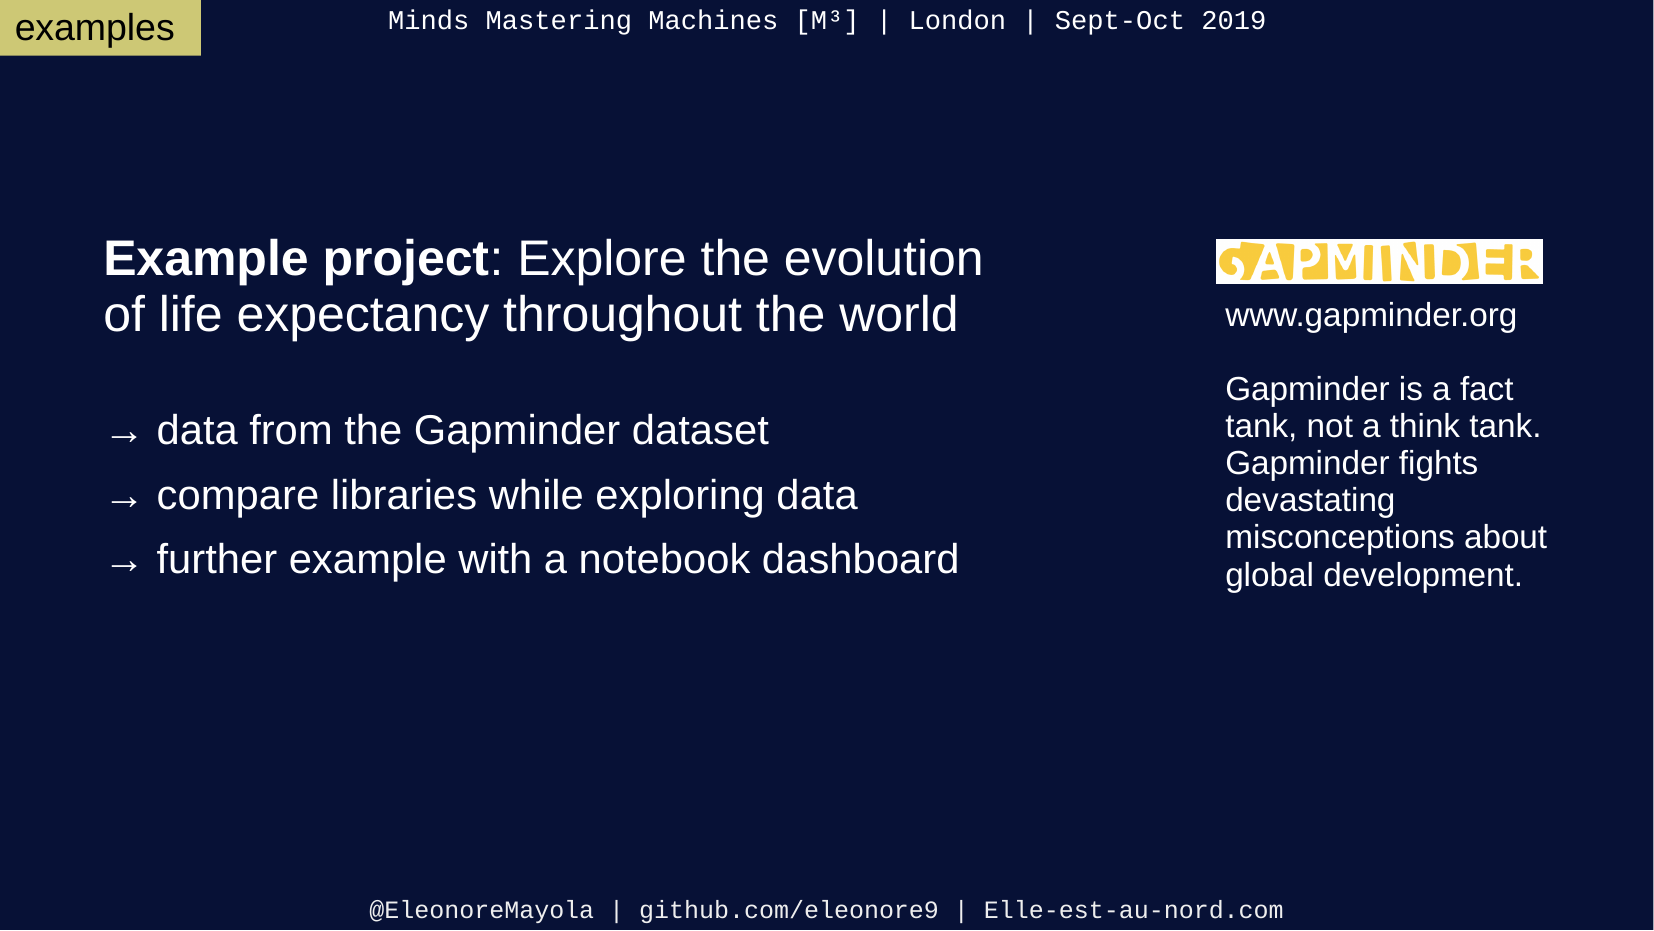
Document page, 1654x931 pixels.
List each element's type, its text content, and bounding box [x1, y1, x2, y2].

picture [1216, 239, 1543, 284]
text_box Minds Mastering Machines [M³] | London | Sept-Oct 2019 [265, 0, 1388, 60]
text_box examples [0, 0, 201, 56]
text_box www.gapminder.org Gapminder is a fact tank, not a think tank. Gapminder fights devastating misconceptions about global development. [1210, 289, 1589, 601]
text_box Example project: Explore the evolution of life expectancy throughout the world → data from the Gapminder dataset → compare libraries while exploring data → further example with a notebook dashboard [88, 222, 1022, 590]
text_box @EleonoreMayola | github.com/eleonore9 | Elle-est-au-nord.com [295, 862, 1359, 931]
